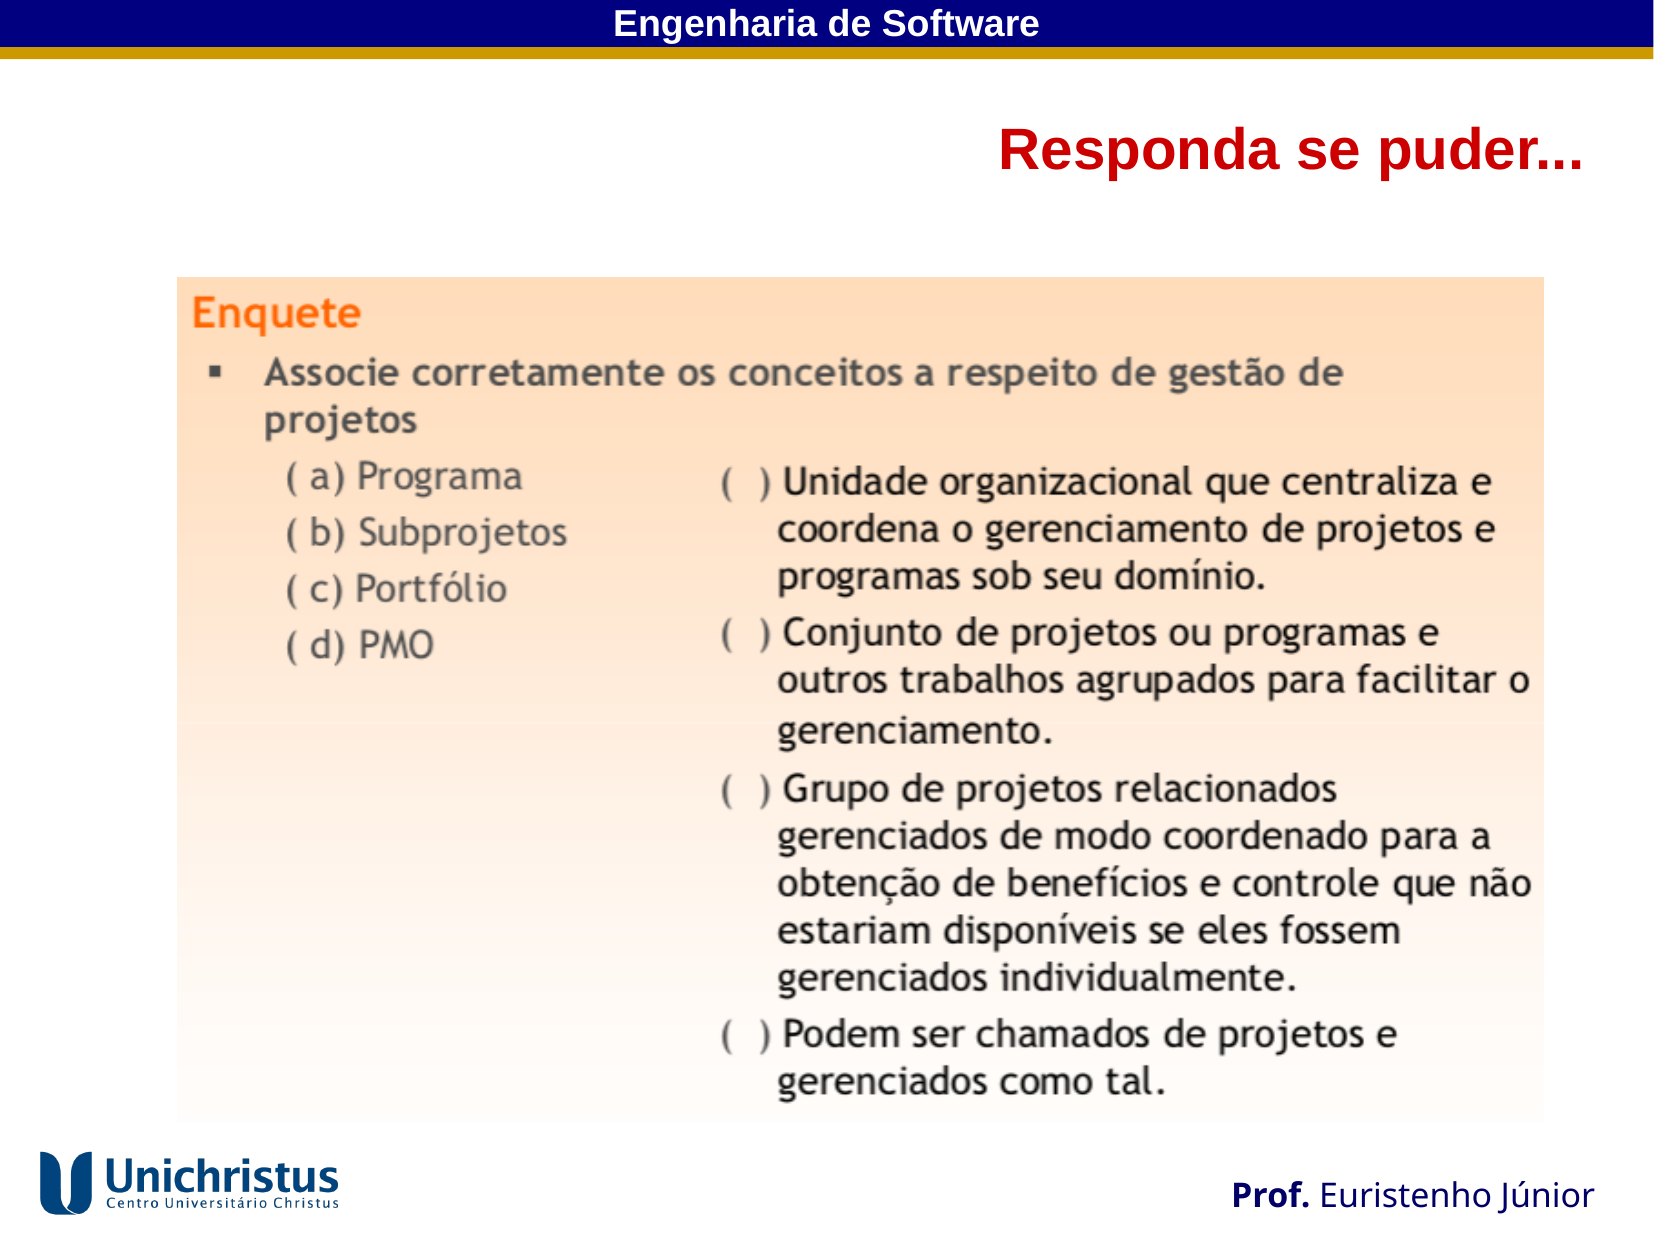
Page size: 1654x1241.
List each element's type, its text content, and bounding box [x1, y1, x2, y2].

text_box Responda se puder... [983, 109, 1654, 189]
text_box [0, 47, 1654, 60]
picture [35, 1148, 343, 1217]
text_box Prof. Euristenho Júnior [1216, 1163, 1654, 1224]
text_box Engenharia de Software [0, 0, 1654, 47]
picture [177, 277, 1544, 1123]
